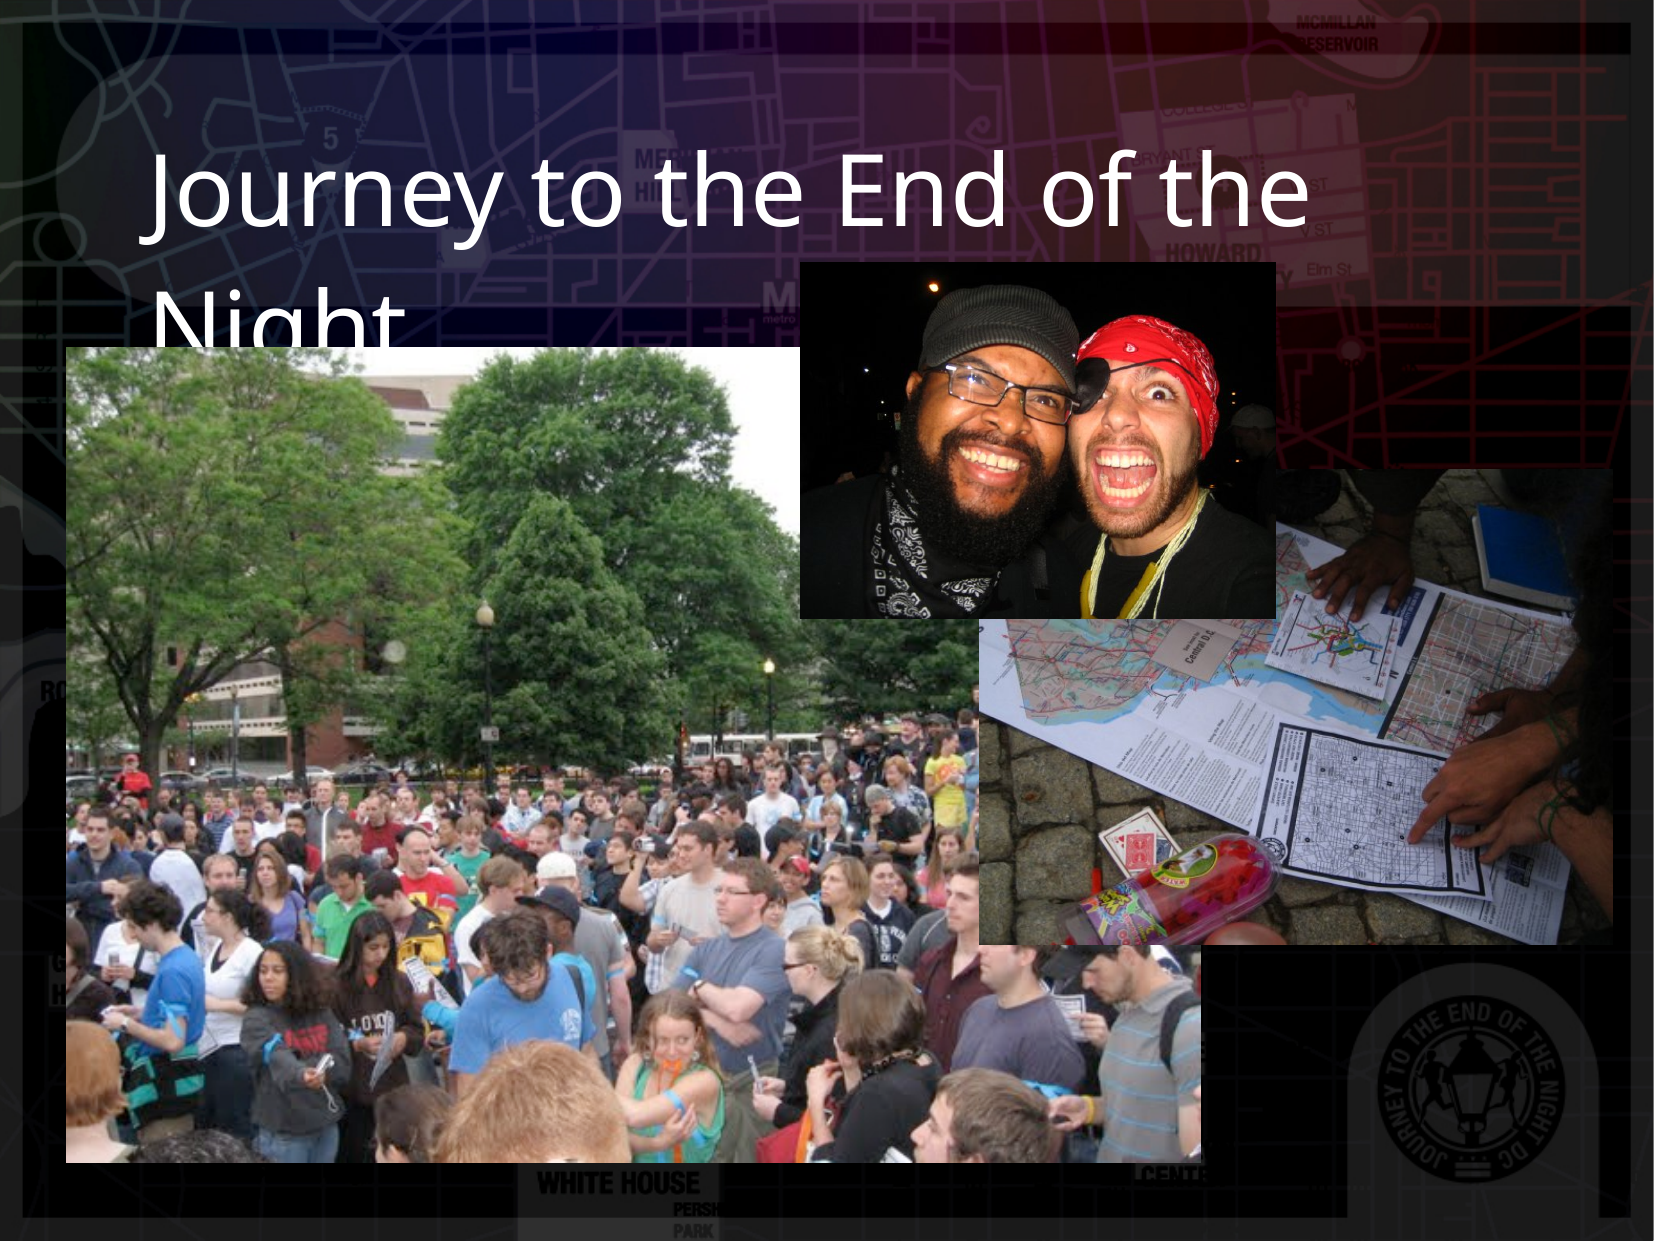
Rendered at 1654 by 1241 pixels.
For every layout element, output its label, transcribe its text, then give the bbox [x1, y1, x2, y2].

picture [0, 0, 1654, 1241]
text_box Journey to the End of the Night [132, 112, 1595, 249]
